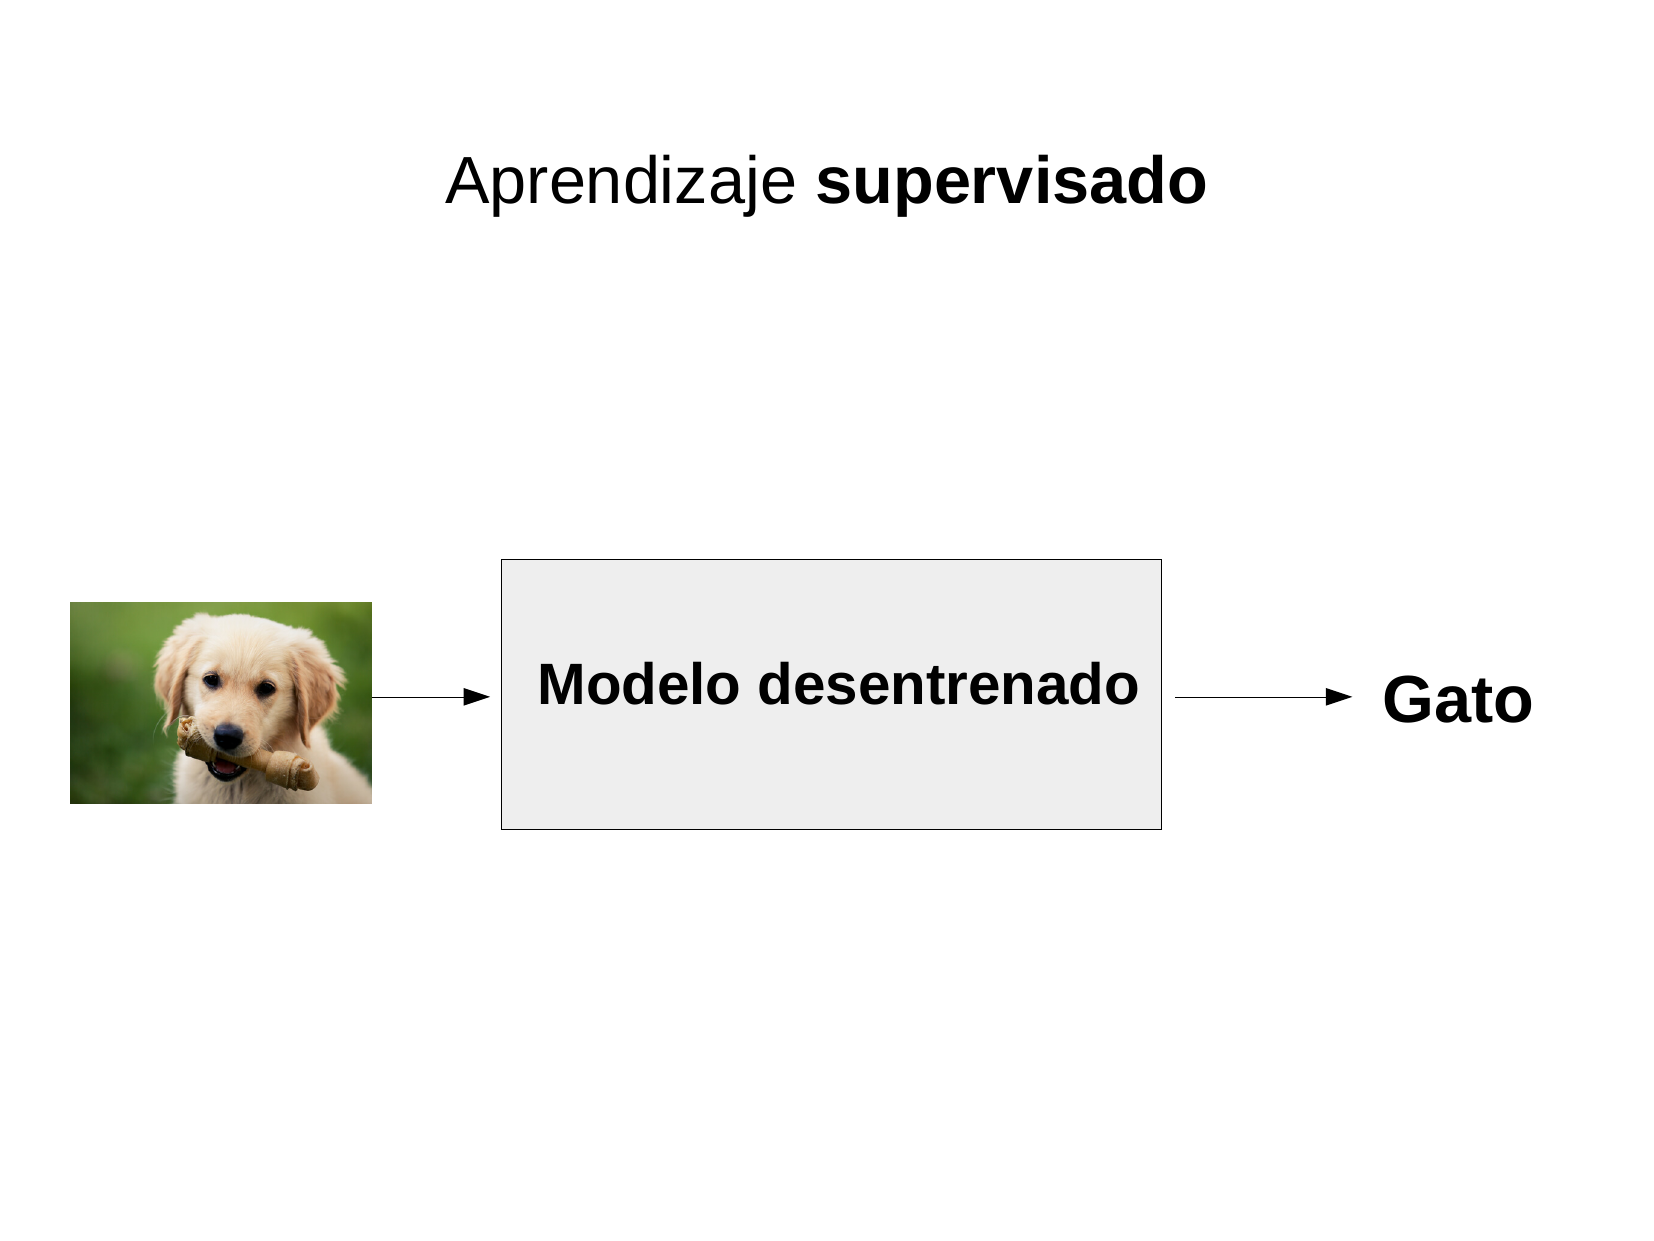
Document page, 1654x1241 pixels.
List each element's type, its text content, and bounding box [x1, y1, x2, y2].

title Aprendizaje supervisado [395, 88, 1258, 272]
text_box [501, 755, 1162, 830]
picture [70, 602, 372, 804]
text_box [501, 559, 1162, 644]
title Gato [1027, 608, 1654, 792]
text_box Modelo desentrenado [486, 644, 1027, 755]
